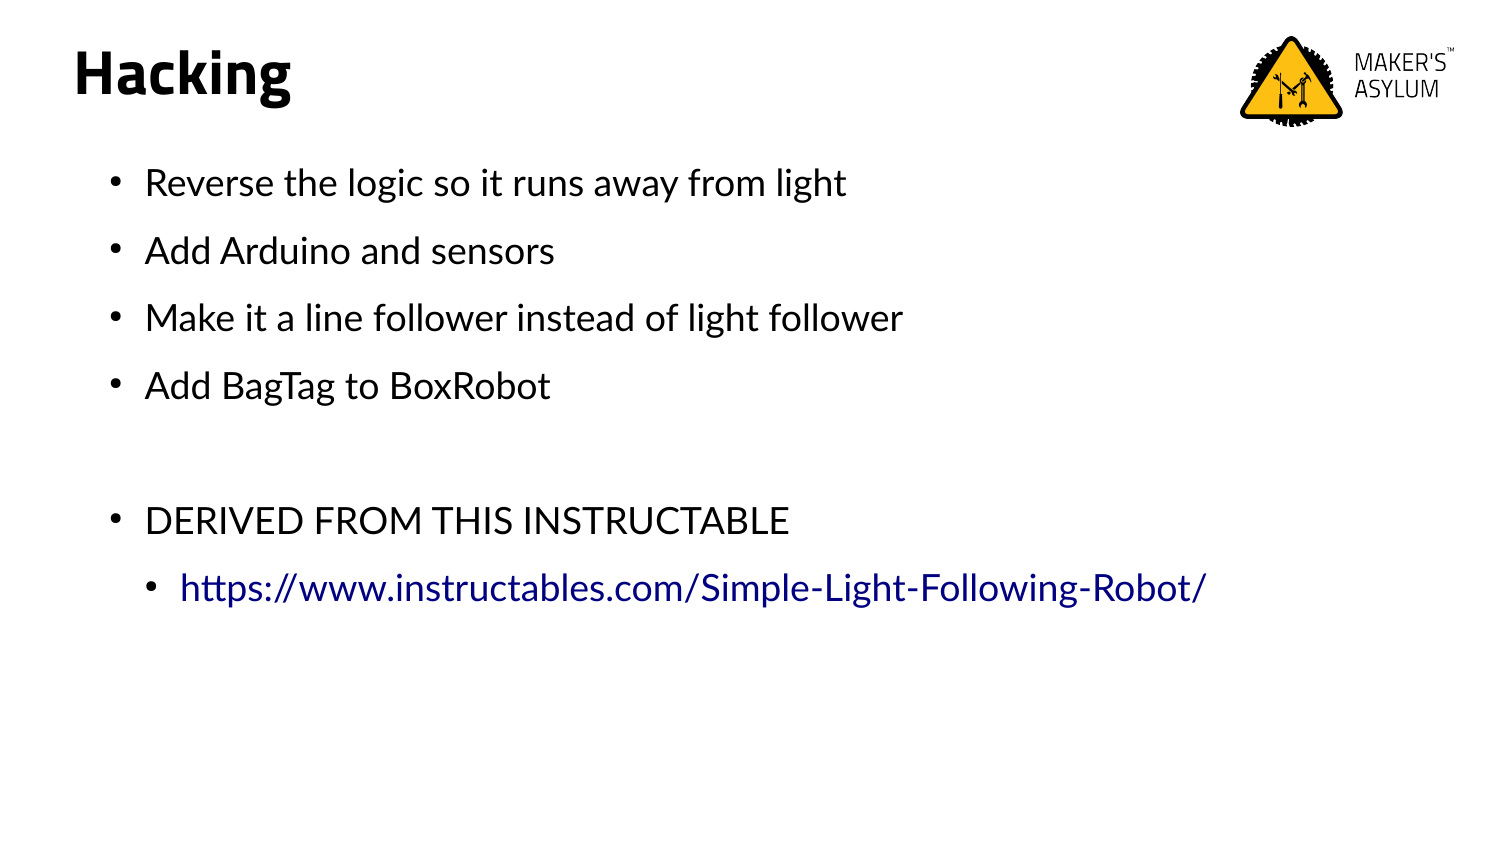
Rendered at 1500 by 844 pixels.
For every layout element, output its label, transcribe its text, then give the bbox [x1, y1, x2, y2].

text_box Reverse the logic so it runs away from light Add Arduino and sensors Make it a line follower instead of light follower Add BagTag to BoxRobot DERIVED FROM THIS INSTRUCTABLE https://www.instructables.com/Simple-Light-Following-Robot/ [94, 129, 1459, 753]
text_box Hacking [58, 11, 822, 127]
picture [1240, 36, 1454, 128]
